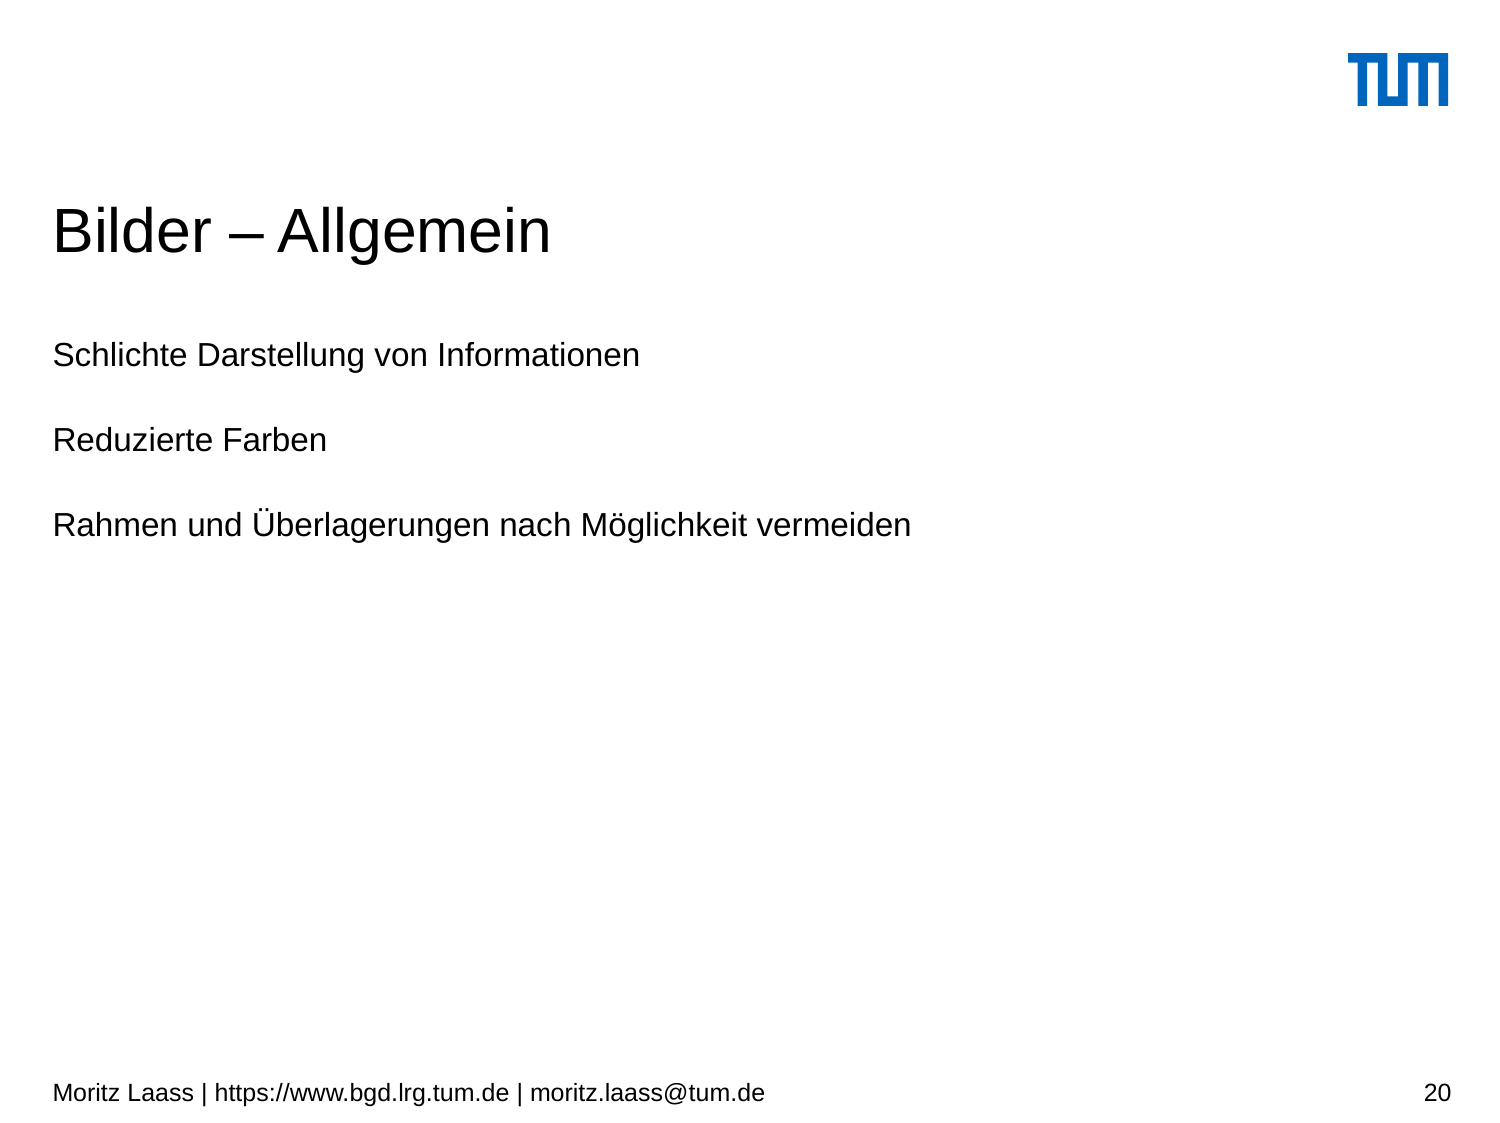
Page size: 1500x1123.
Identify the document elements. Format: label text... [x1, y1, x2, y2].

title Bilder – Allgemein [52, 195, 1453, 266]
list Schlichte Darstellung von Informationen Reduzierte Farben Rahmen und Überlagerungen nach Möglichkeit vermeiden [52, 330, 1453, 1105]
